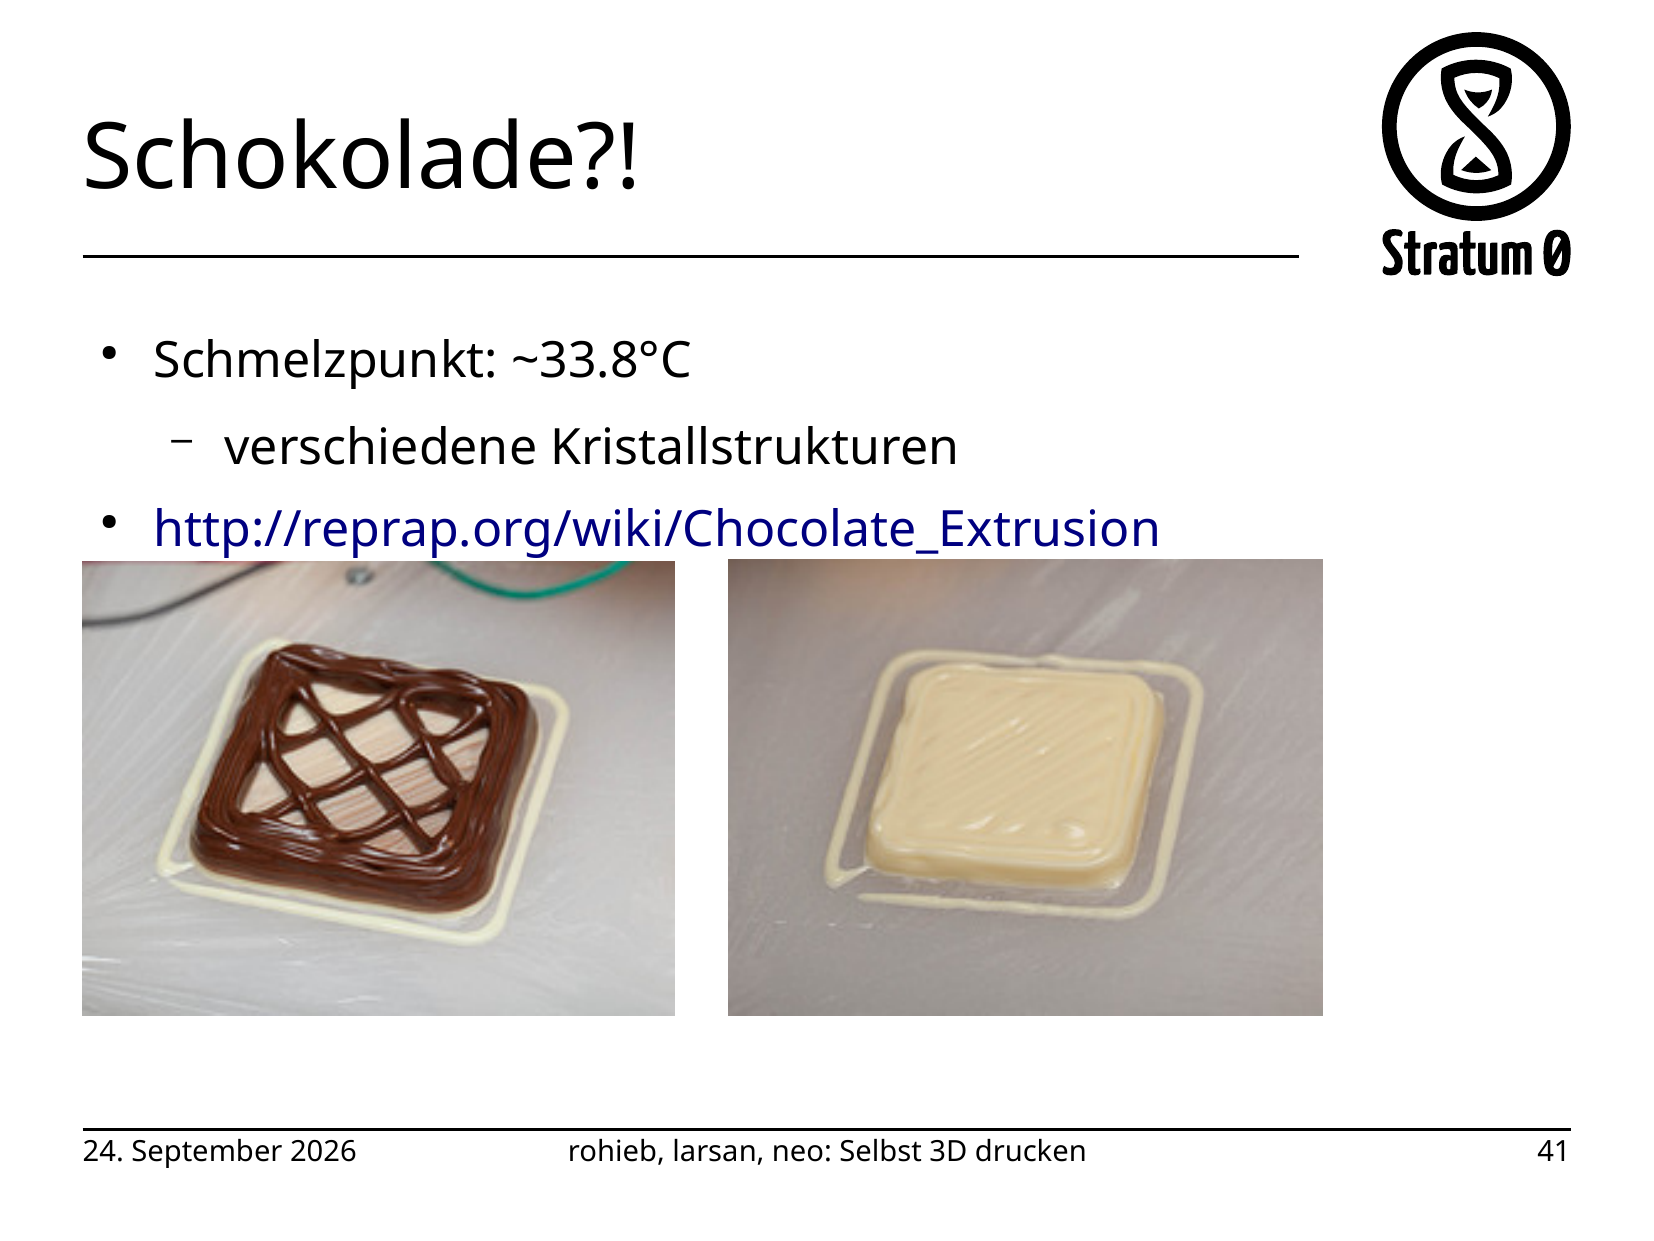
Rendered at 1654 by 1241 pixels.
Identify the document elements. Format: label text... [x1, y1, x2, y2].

title Schokolade?! [82, 49, 1300, 257]
list Schmelzpunkt: ~33.8°C verschiedene Kristallstrukturen http://reprap.org/wiki/Chocolate_Extrusion [82, 330, 1538, 1051]
